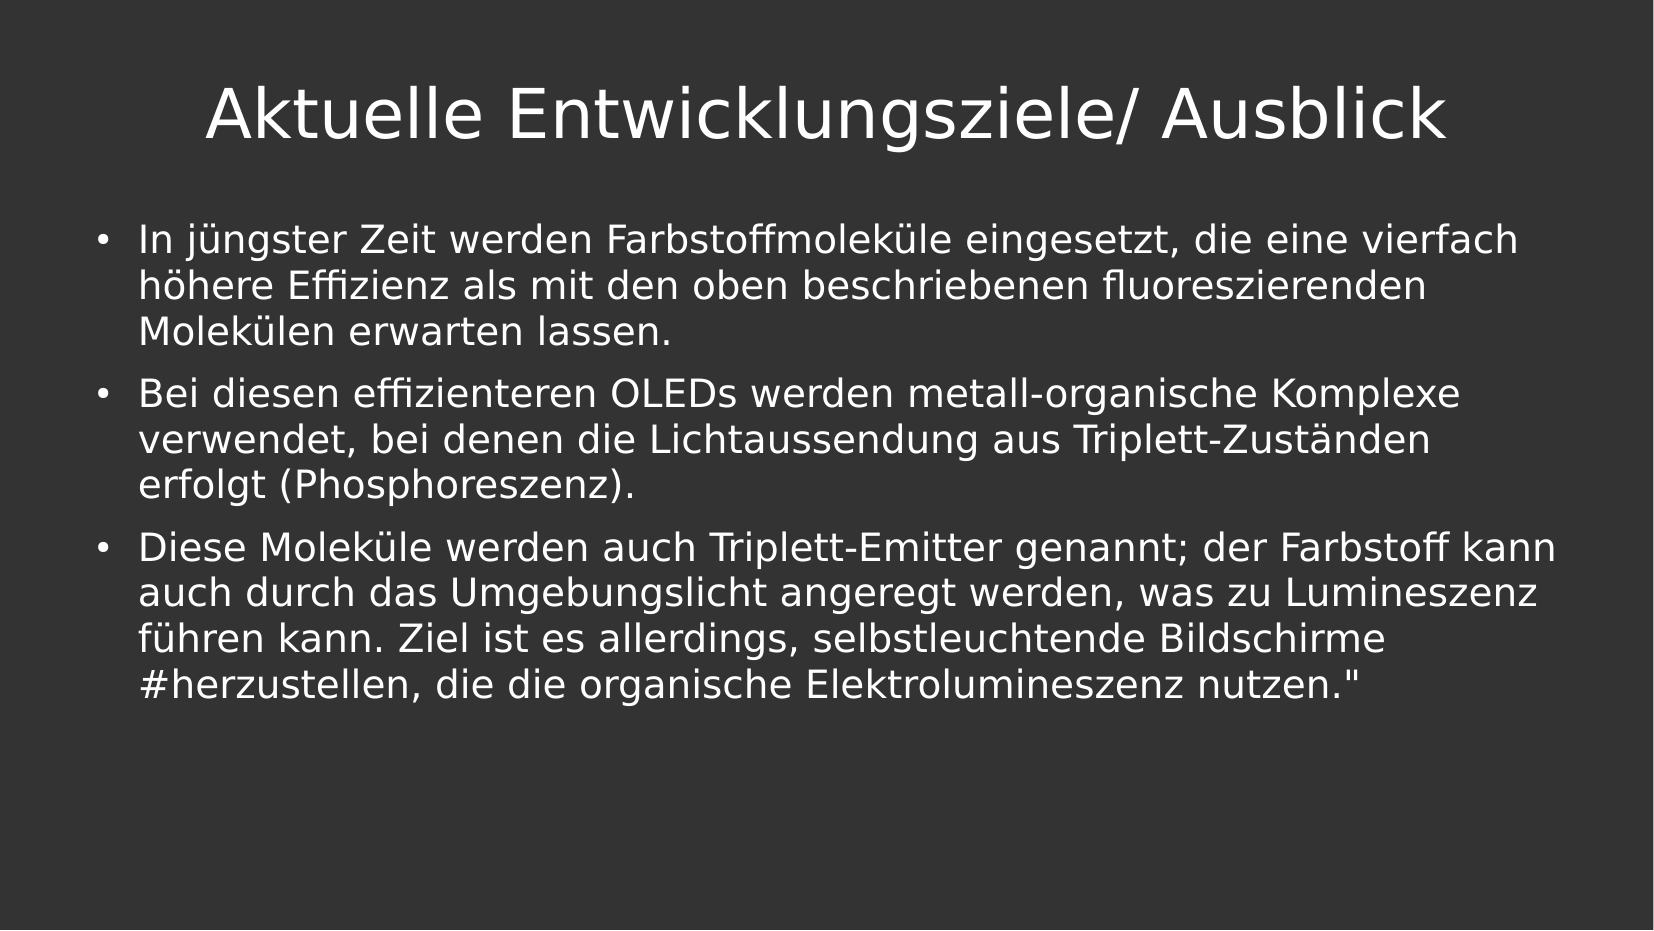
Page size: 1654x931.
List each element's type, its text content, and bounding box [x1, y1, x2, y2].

title Aktuelle Entwicklungsziele/ Ausblick [82, 37, 1571, 193]
list In jüngster Zeit werden Farbstoffmoleküle eingesetzt, die eine vierfach höhere Effizienz als mit den oben beschriebenen fluoreszierenden Molekülen erwarten lassen. Bei diesen effizienteren OLEDs werden metall-organische Komplexe verwendet, bei denen die Lichtaussendung aus Triplett-Zuständen erfolgt (Phosphoreszenz). Diese Moleküle werden auch Triplett-Emitter genannt; der Farbstoff kann auch durch das Umgebungslicht angeregt werden, was zu Lumineszenz führen kann. Ziel ist es allerdings, selbstleuchtende Bildschirme #herzustellen, die die organische Elektrolumineszenz nutzen." [82, 217, 1571, 758]
